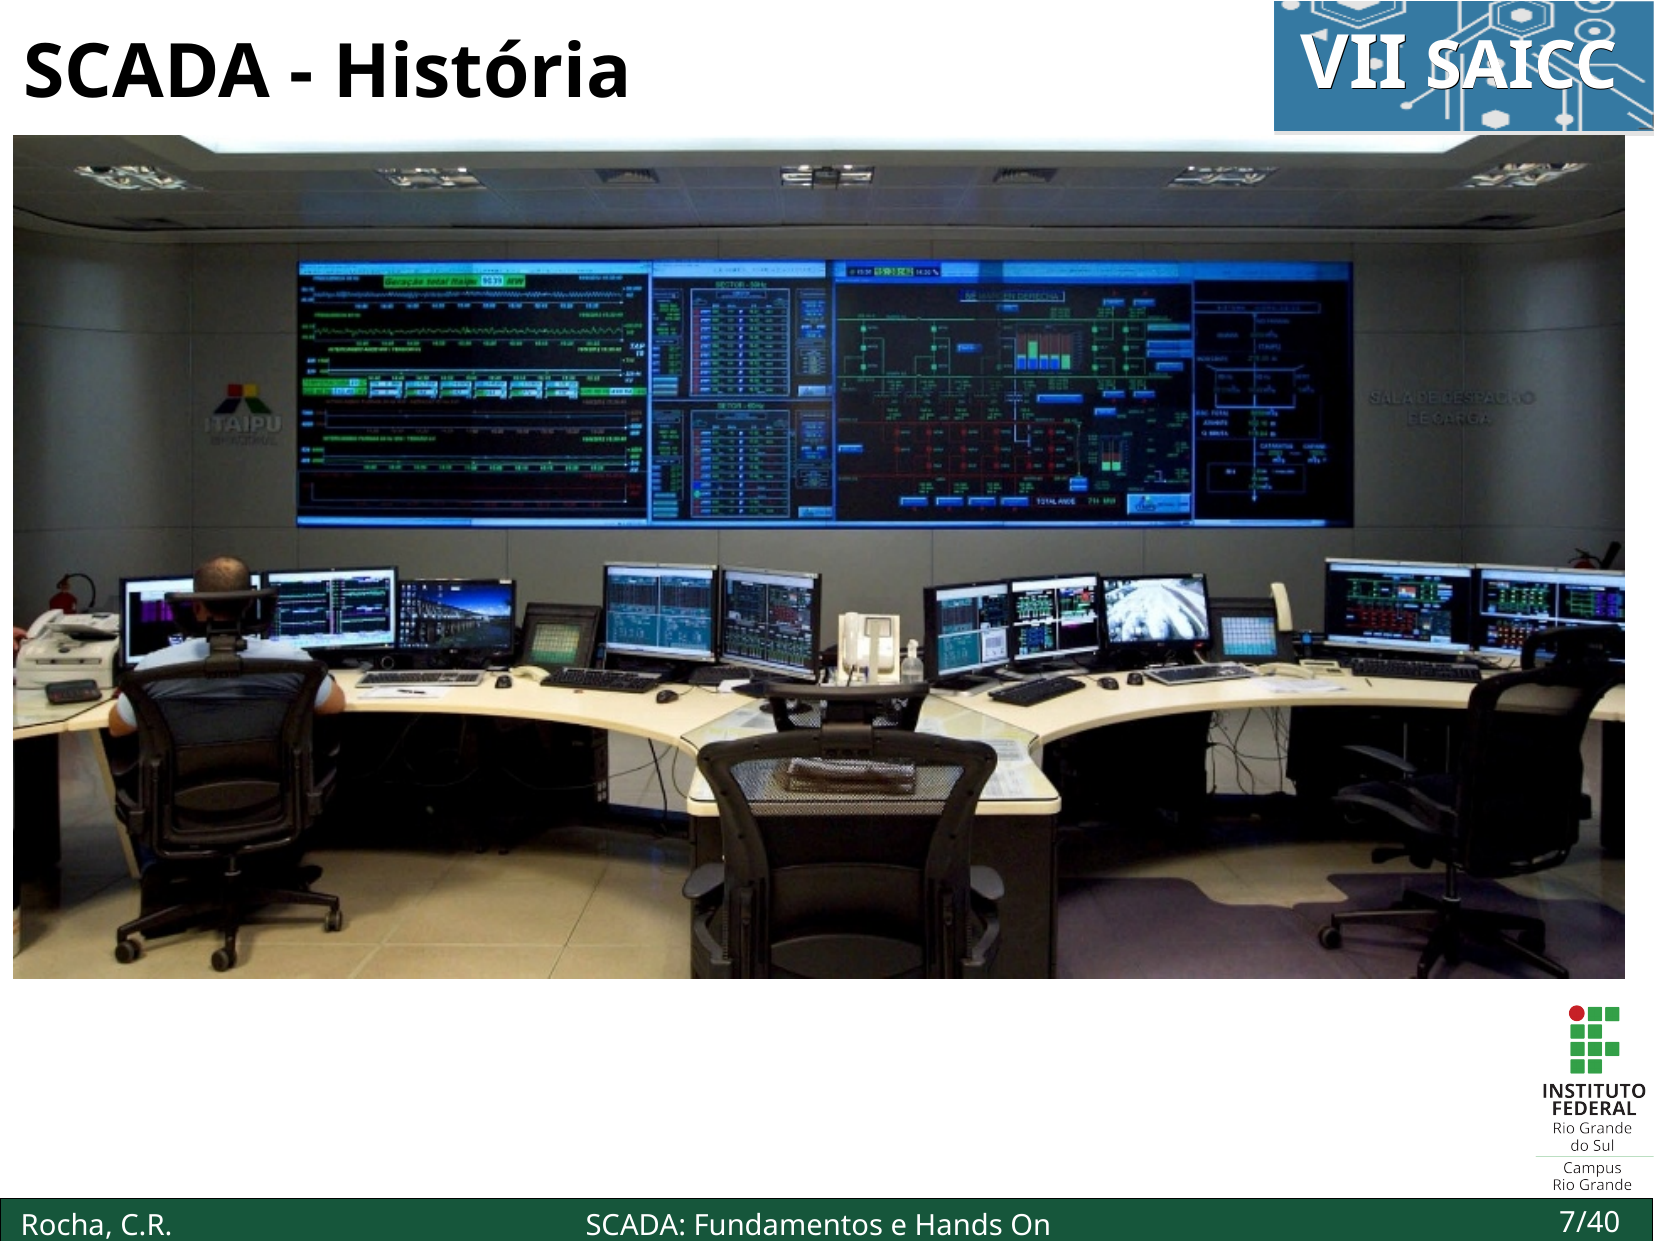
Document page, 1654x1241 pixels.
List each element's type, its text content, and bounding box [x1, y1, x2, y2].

picture [13, 135, 1625, 979]
picture [1274, 1, 1654, 131]
title SCADA - História [23, 23, 1247, 113]
picture [1535, 1003, 1654, 1194]
